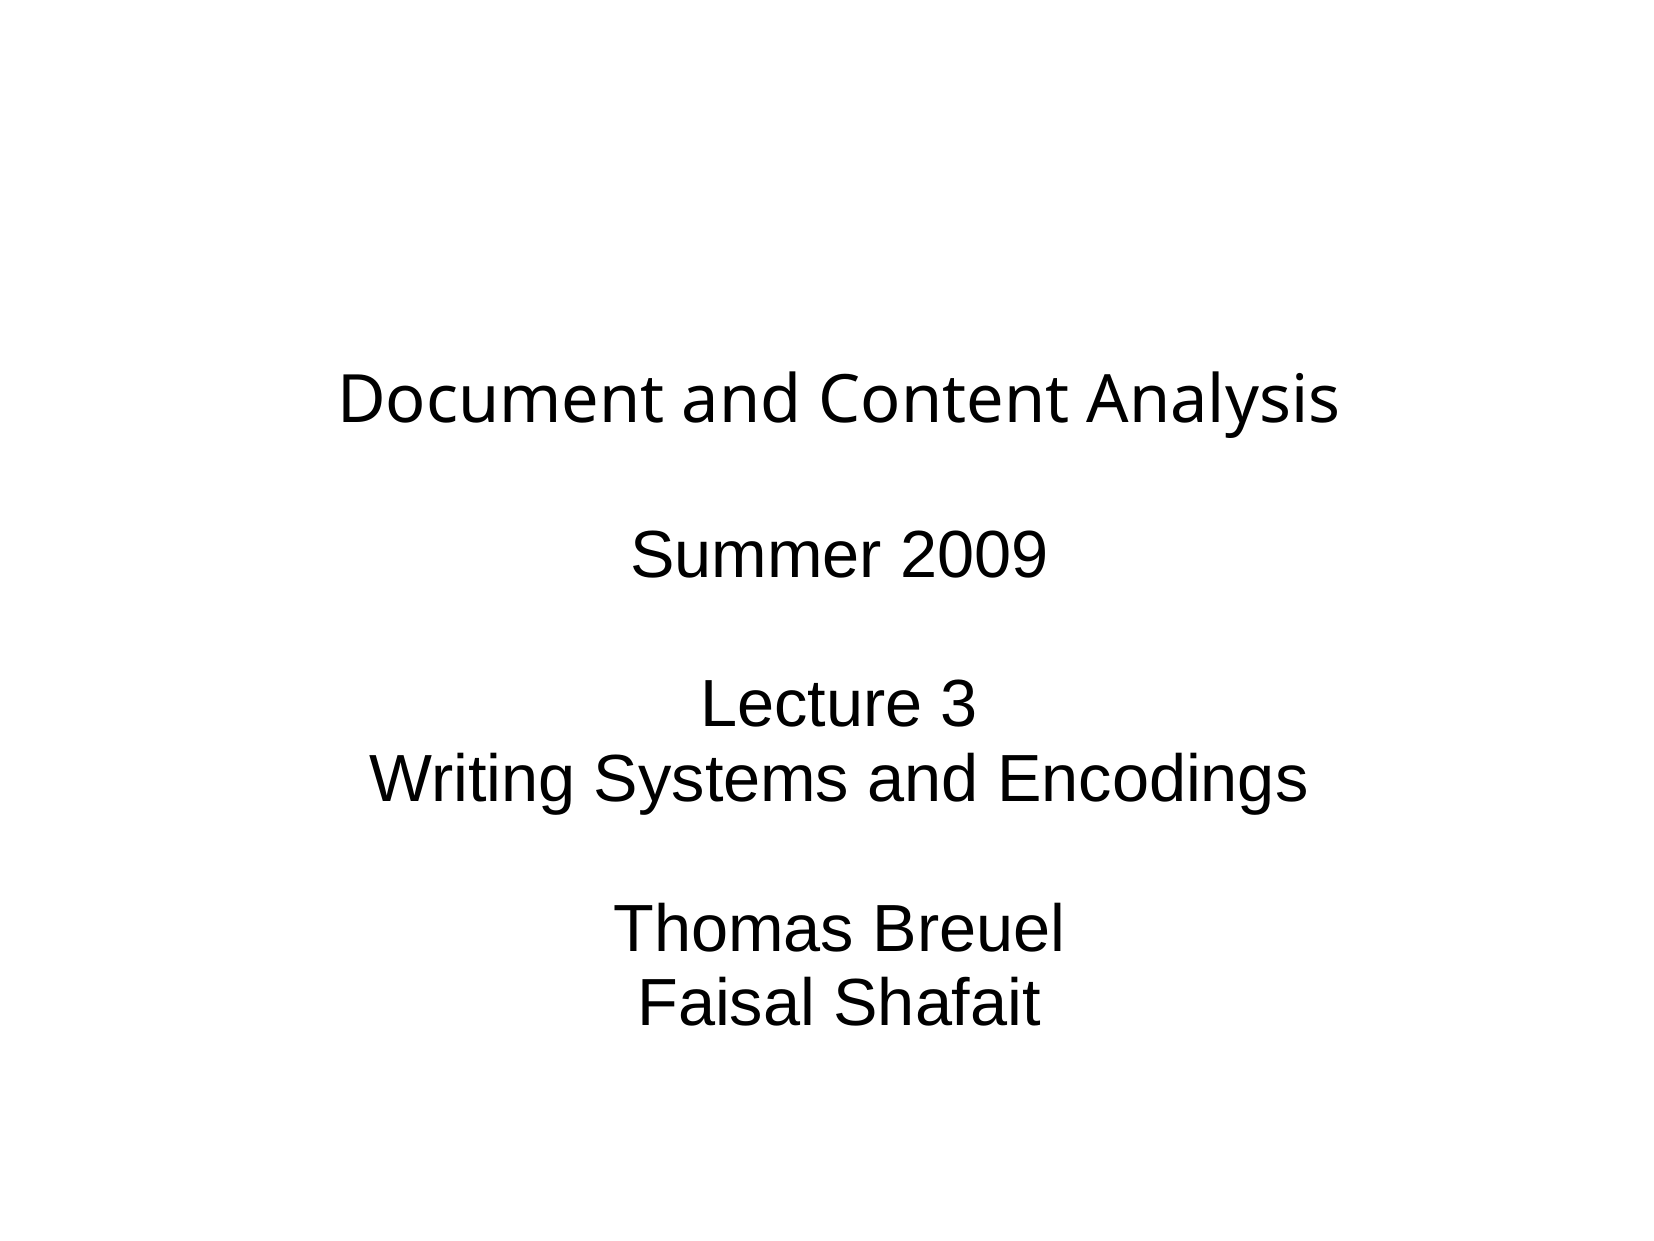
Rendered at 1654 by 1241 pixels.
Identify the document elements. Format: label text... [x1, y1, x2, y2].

subtitle Document and Content Analysis Summer 2009 Lecture 3 Writing Systems and Encodings Thomas Breuel Faisal Shafait [25, 226, 1654, 1166]
